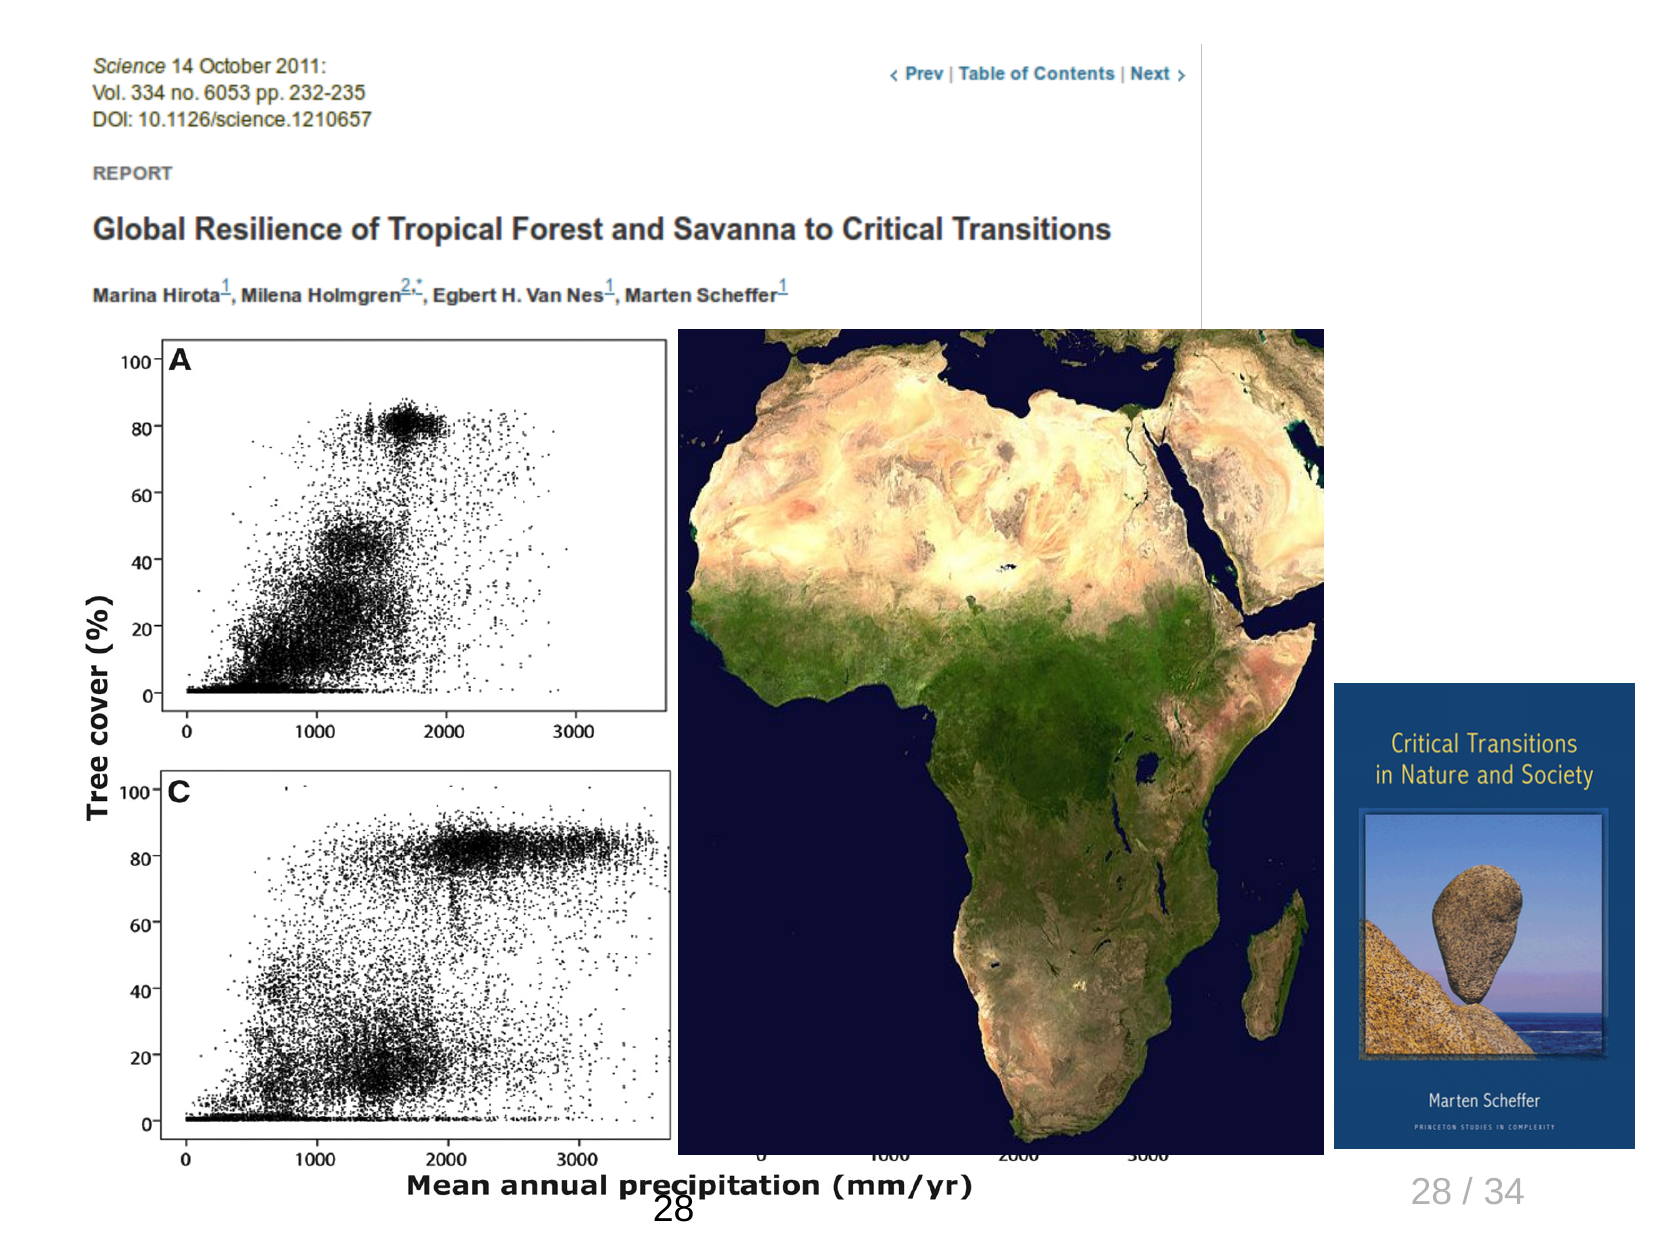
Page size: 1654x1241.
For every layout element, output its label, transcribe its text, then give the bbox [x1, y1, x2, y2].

text_box <number> [638, 1179, 860, 1241]
picture [1334, 683, 1635, 1150]
picture [74, 44, 1324, 1200]
text_box <number> / 34 [1395, 1163, 1654, 1226]
